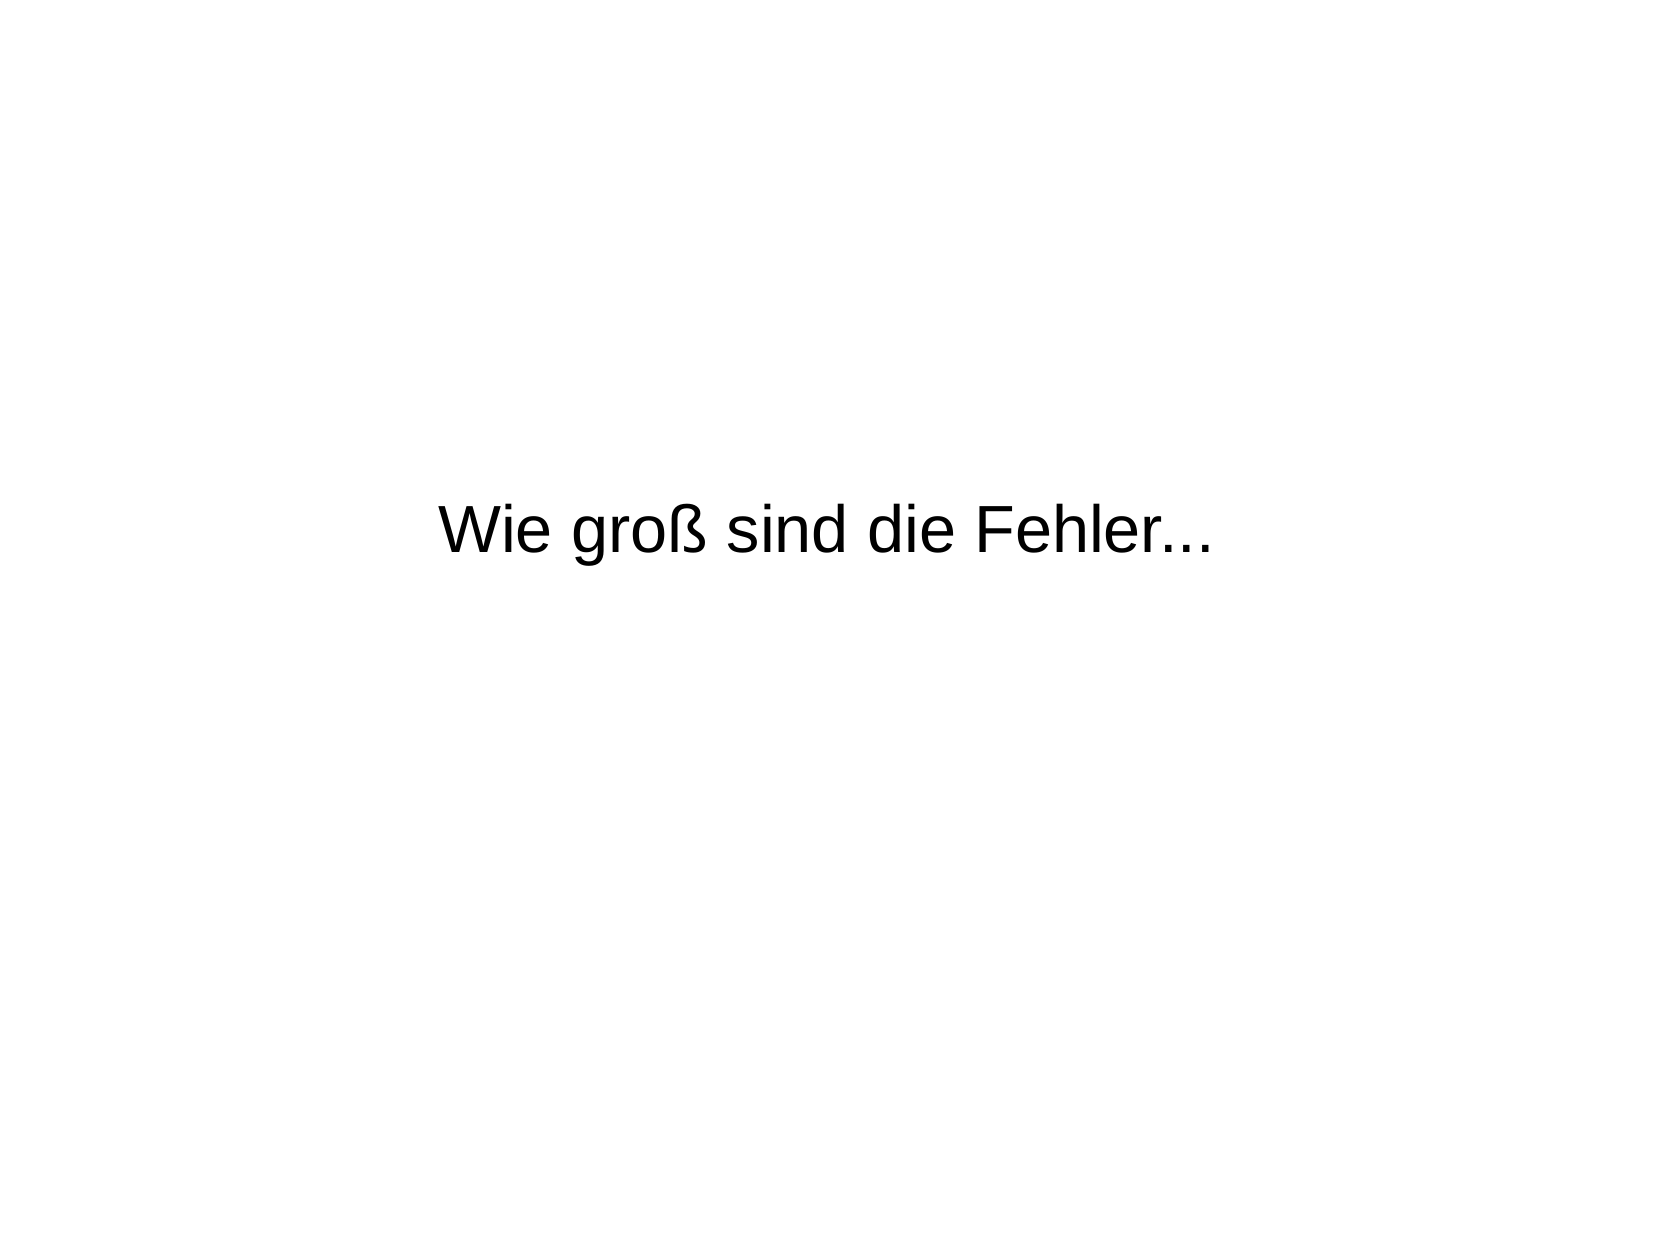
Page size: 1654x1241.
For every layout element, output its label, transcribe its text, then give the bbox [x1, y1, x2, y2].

subtitle Wie groß sind die Fehler... [82, 49, 1571, 1010]
